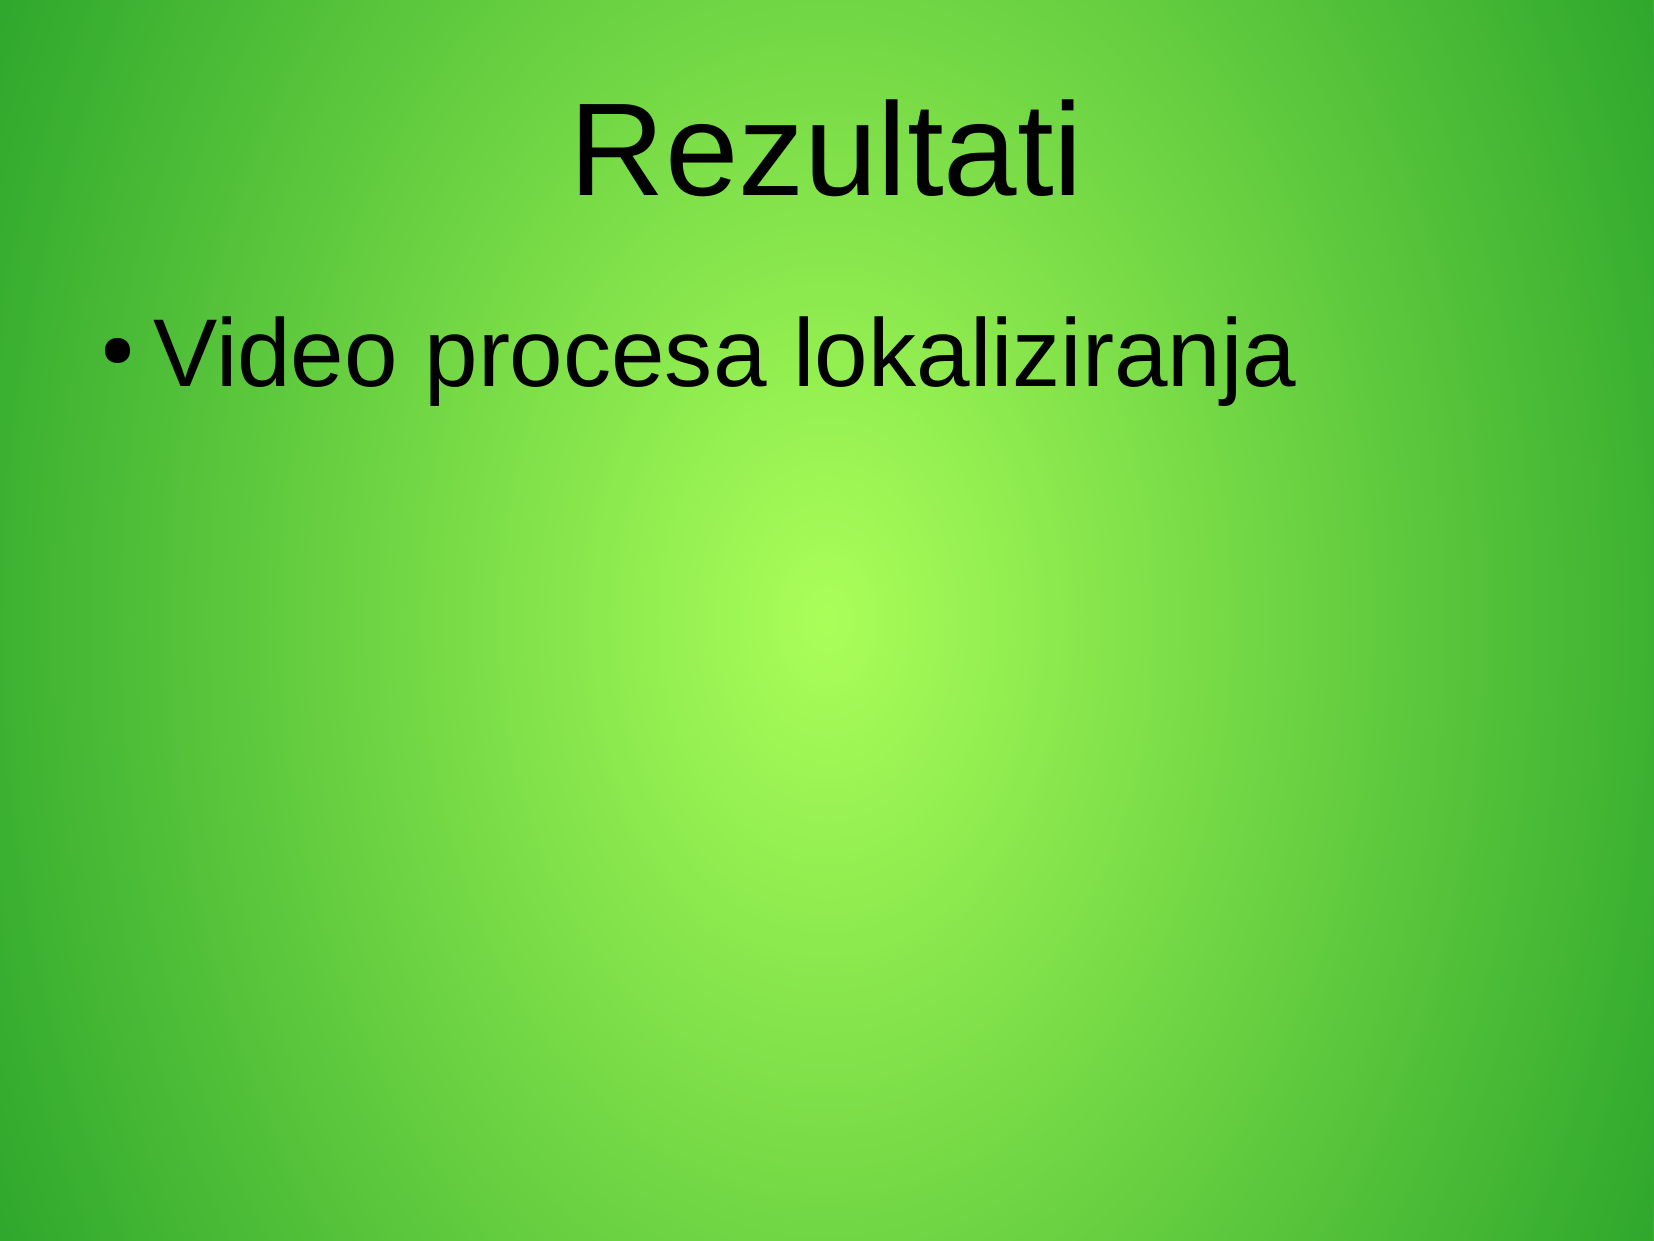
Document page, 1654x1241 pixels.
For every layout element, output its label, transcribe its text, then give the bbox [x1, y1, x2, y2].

list Video procesa lokaliziranja [82, 299, 1571, 1019]
title Rezultati [82, 47, 1571, 252]
